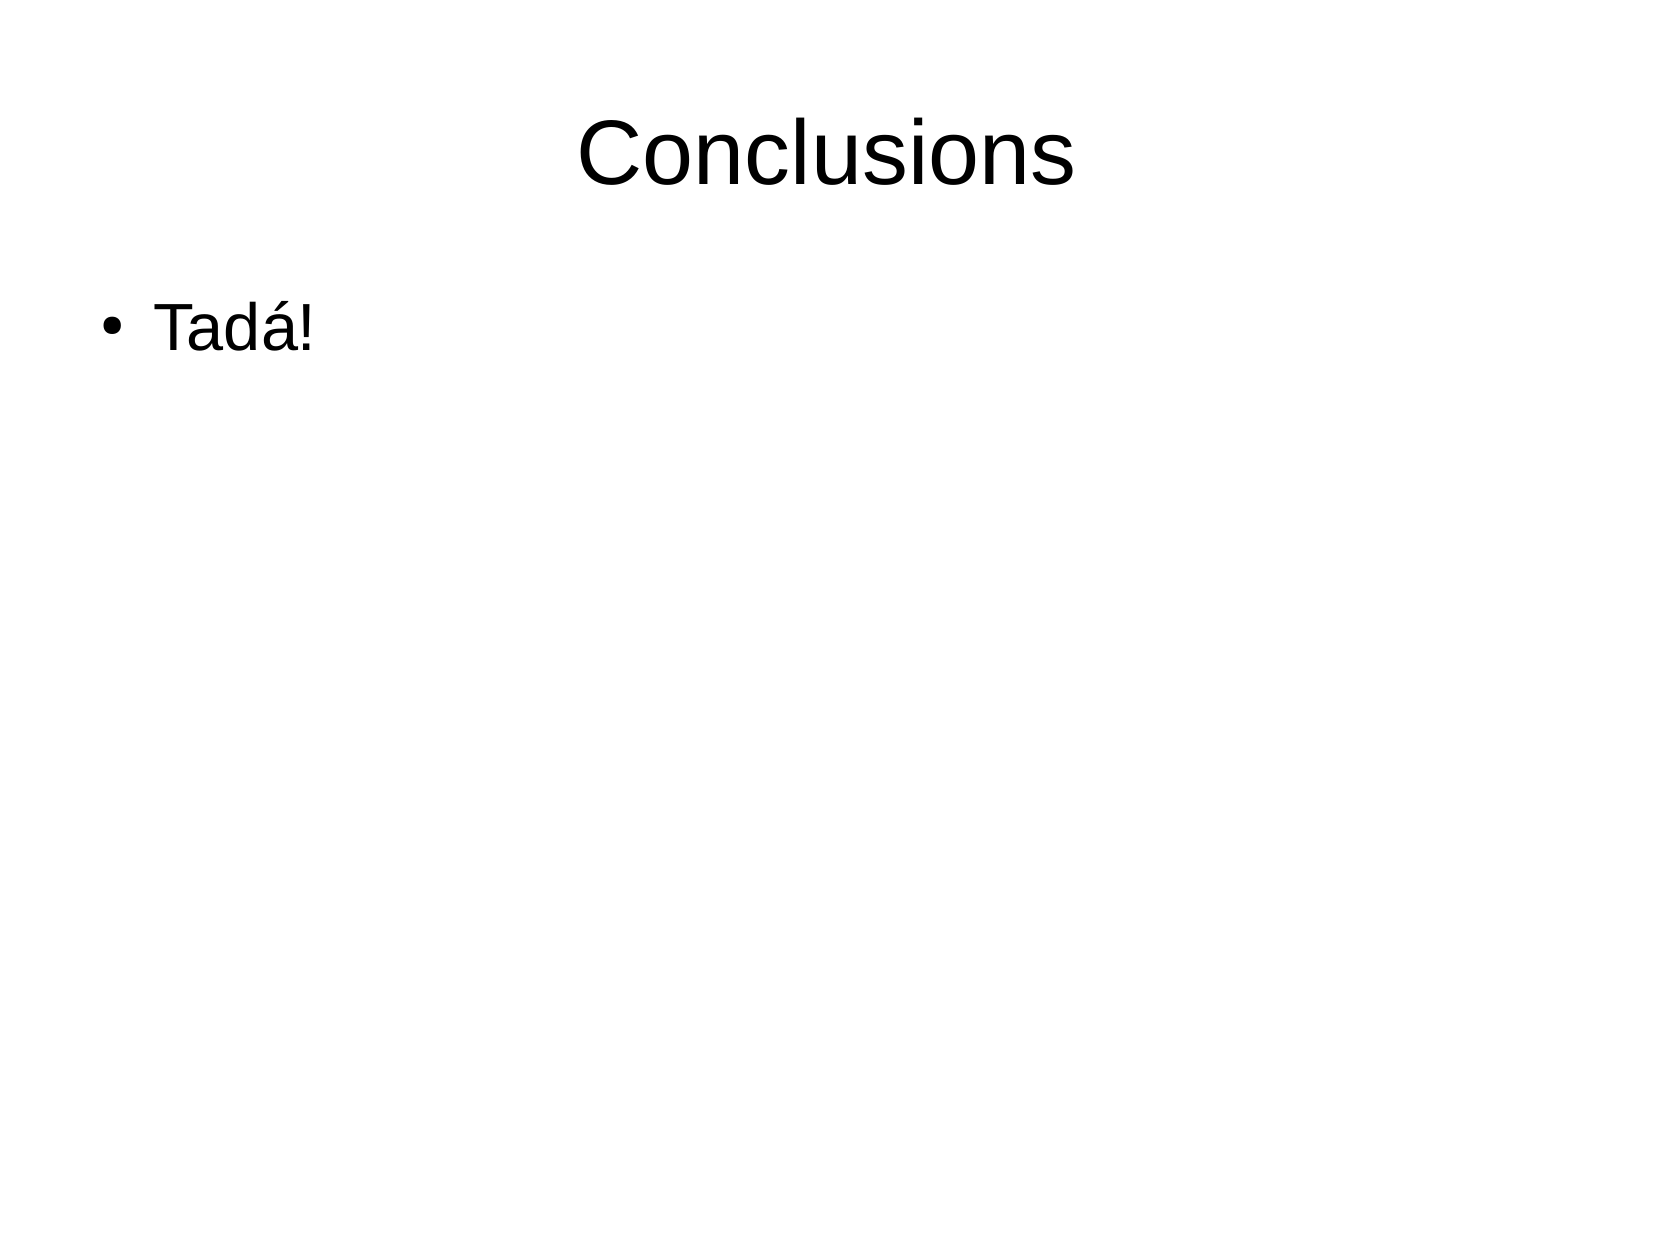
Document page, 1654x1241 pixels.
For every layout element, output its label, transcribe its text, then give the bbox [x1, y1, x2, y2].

title Conclusions [82, 49, 1571, 257]
list Tadá! [82, 290, 1538, 1010]
